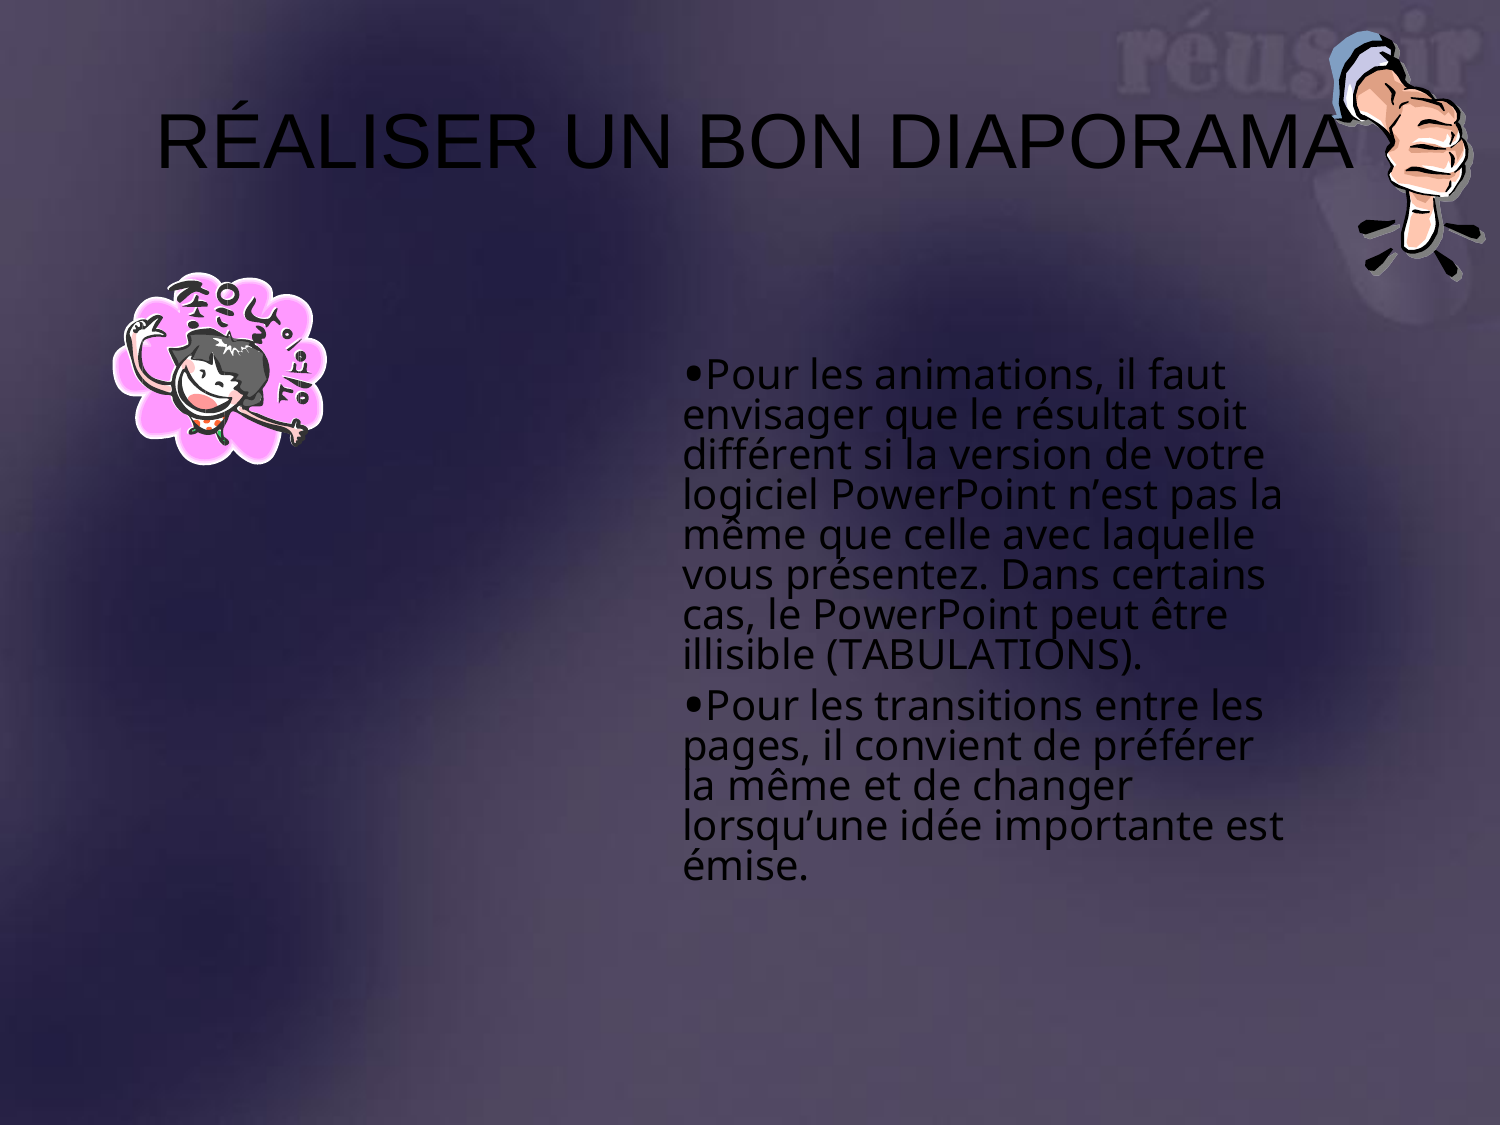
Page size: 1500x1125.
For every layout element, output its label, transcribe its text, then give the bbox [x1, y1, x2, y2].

text_box Pour les animations, il faut envisager que le résultat soit différent si la version de votre logiciel PowerPoint n’est pas la même que celle avec laquelle vous présentez. Dans certains cas, le PowerPoint peut être illisible (TABULATIONS). Pour les transitions entre les pages, il convient de préférer la même et de changer lorsqu’une idée importante est émise. [667, 349, 1306, 953]
picture [0, 0, 1500, 1125]
text_box RÉALISER UN BON DIAPORAMA [135, 37, 1328, 238]
